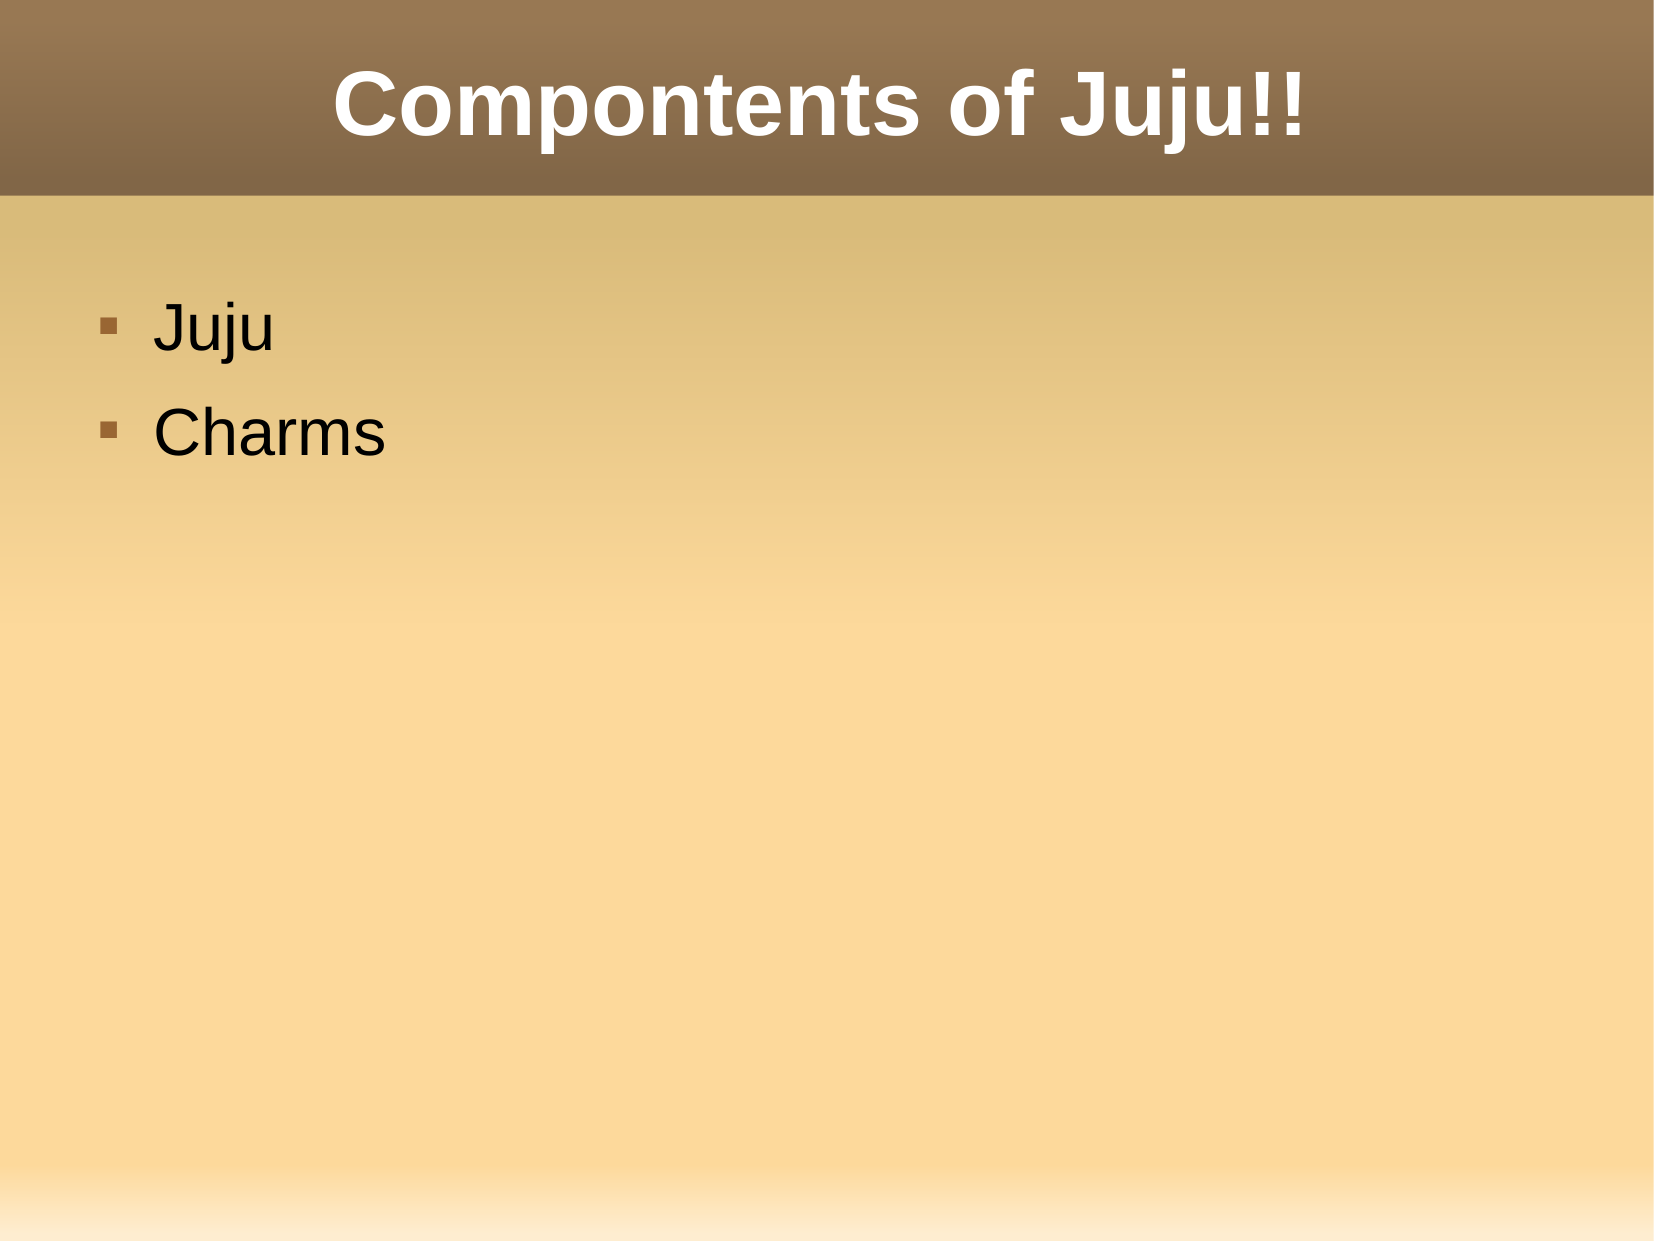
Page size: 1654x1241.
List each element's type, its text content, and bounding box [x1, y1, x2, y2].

picture [0, 0, 1654, 1241]
list Juju Charms [82, 290, 1571, 1094]
title Compontents of Juju!! [76, 7, 1565, 200]
